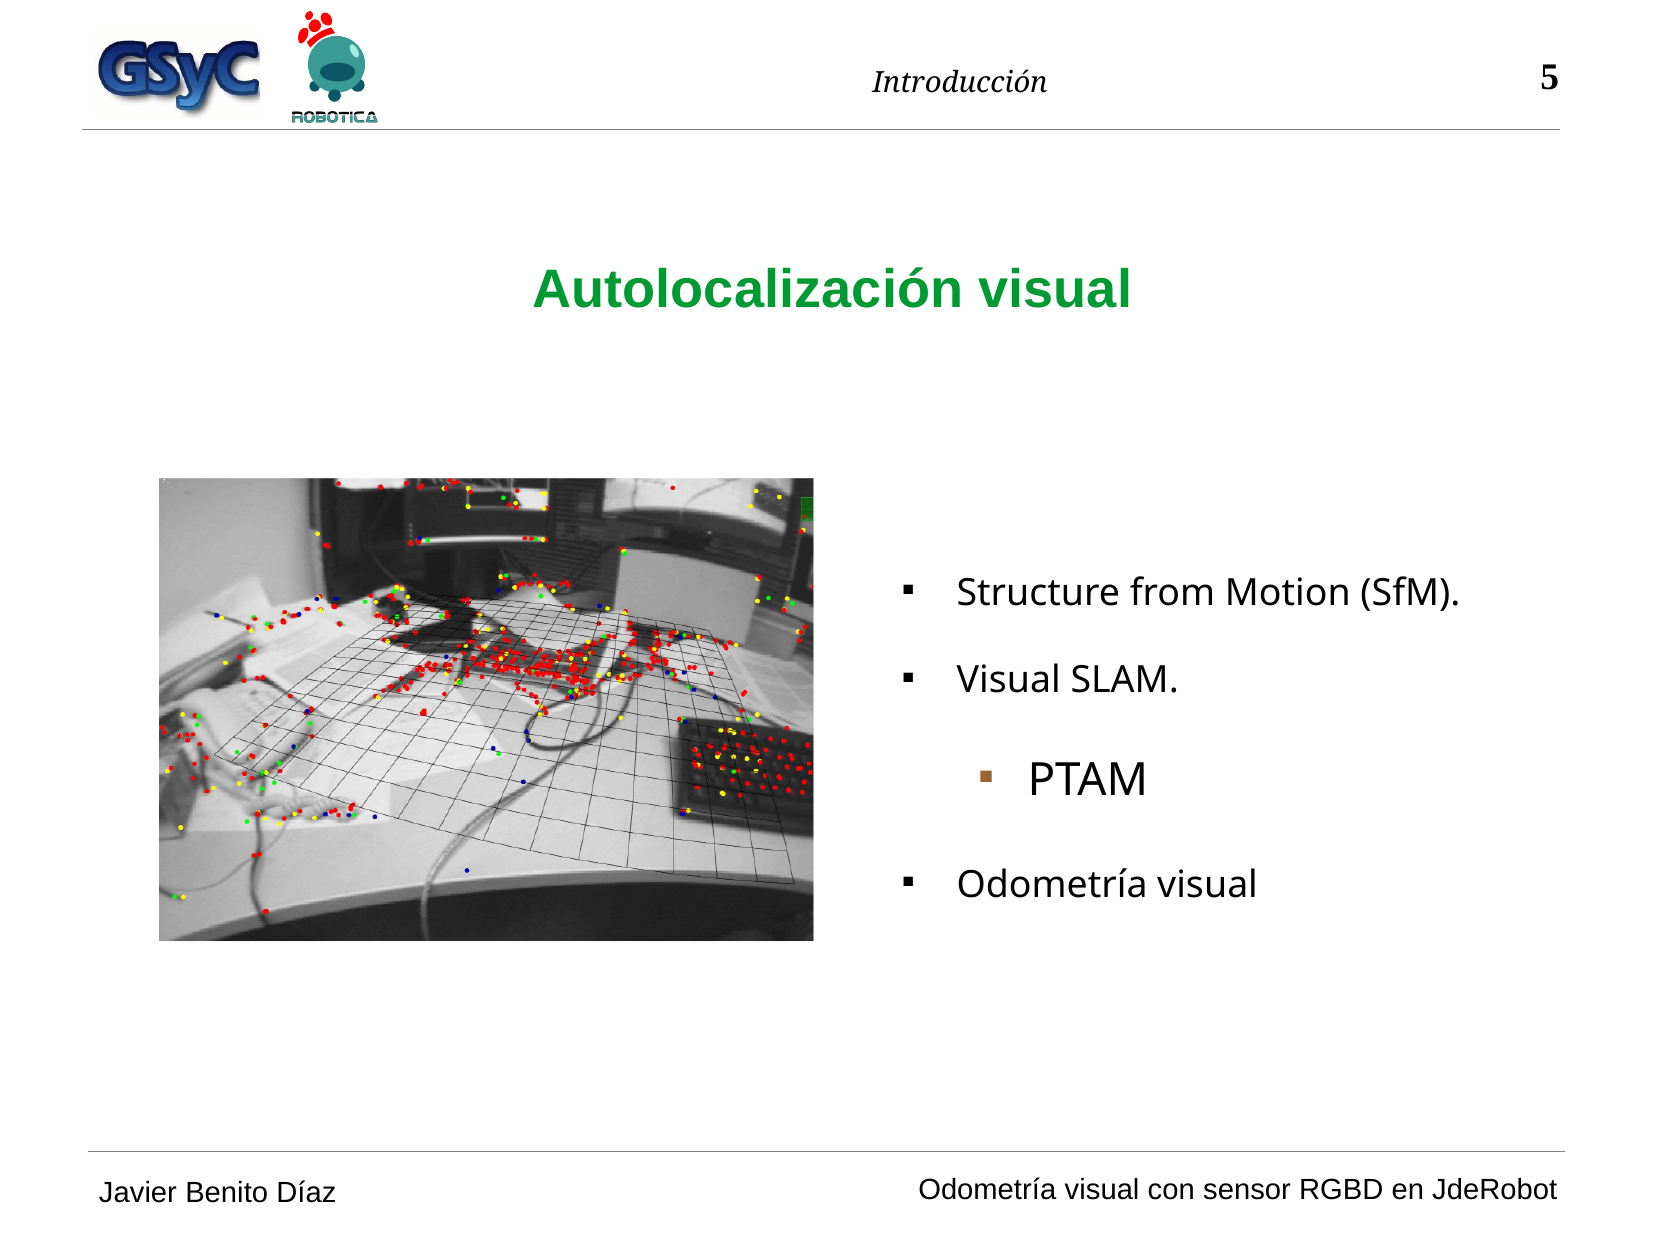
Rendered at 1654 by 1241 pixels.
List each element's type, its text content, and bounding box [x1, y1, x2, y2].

text_box Introducción [709, 53, 1211, 103]
picture [94, 28, 260, 119]
list Structure from Motion (SfM). Visual SLAM. PTAM Odometría visual [885, 539, 1612, 1241]
title Autolocalización visual [88, 236, 1577, 443]
picture [292, 11, 378, 123]
picture [147, 472, 827, 945]
